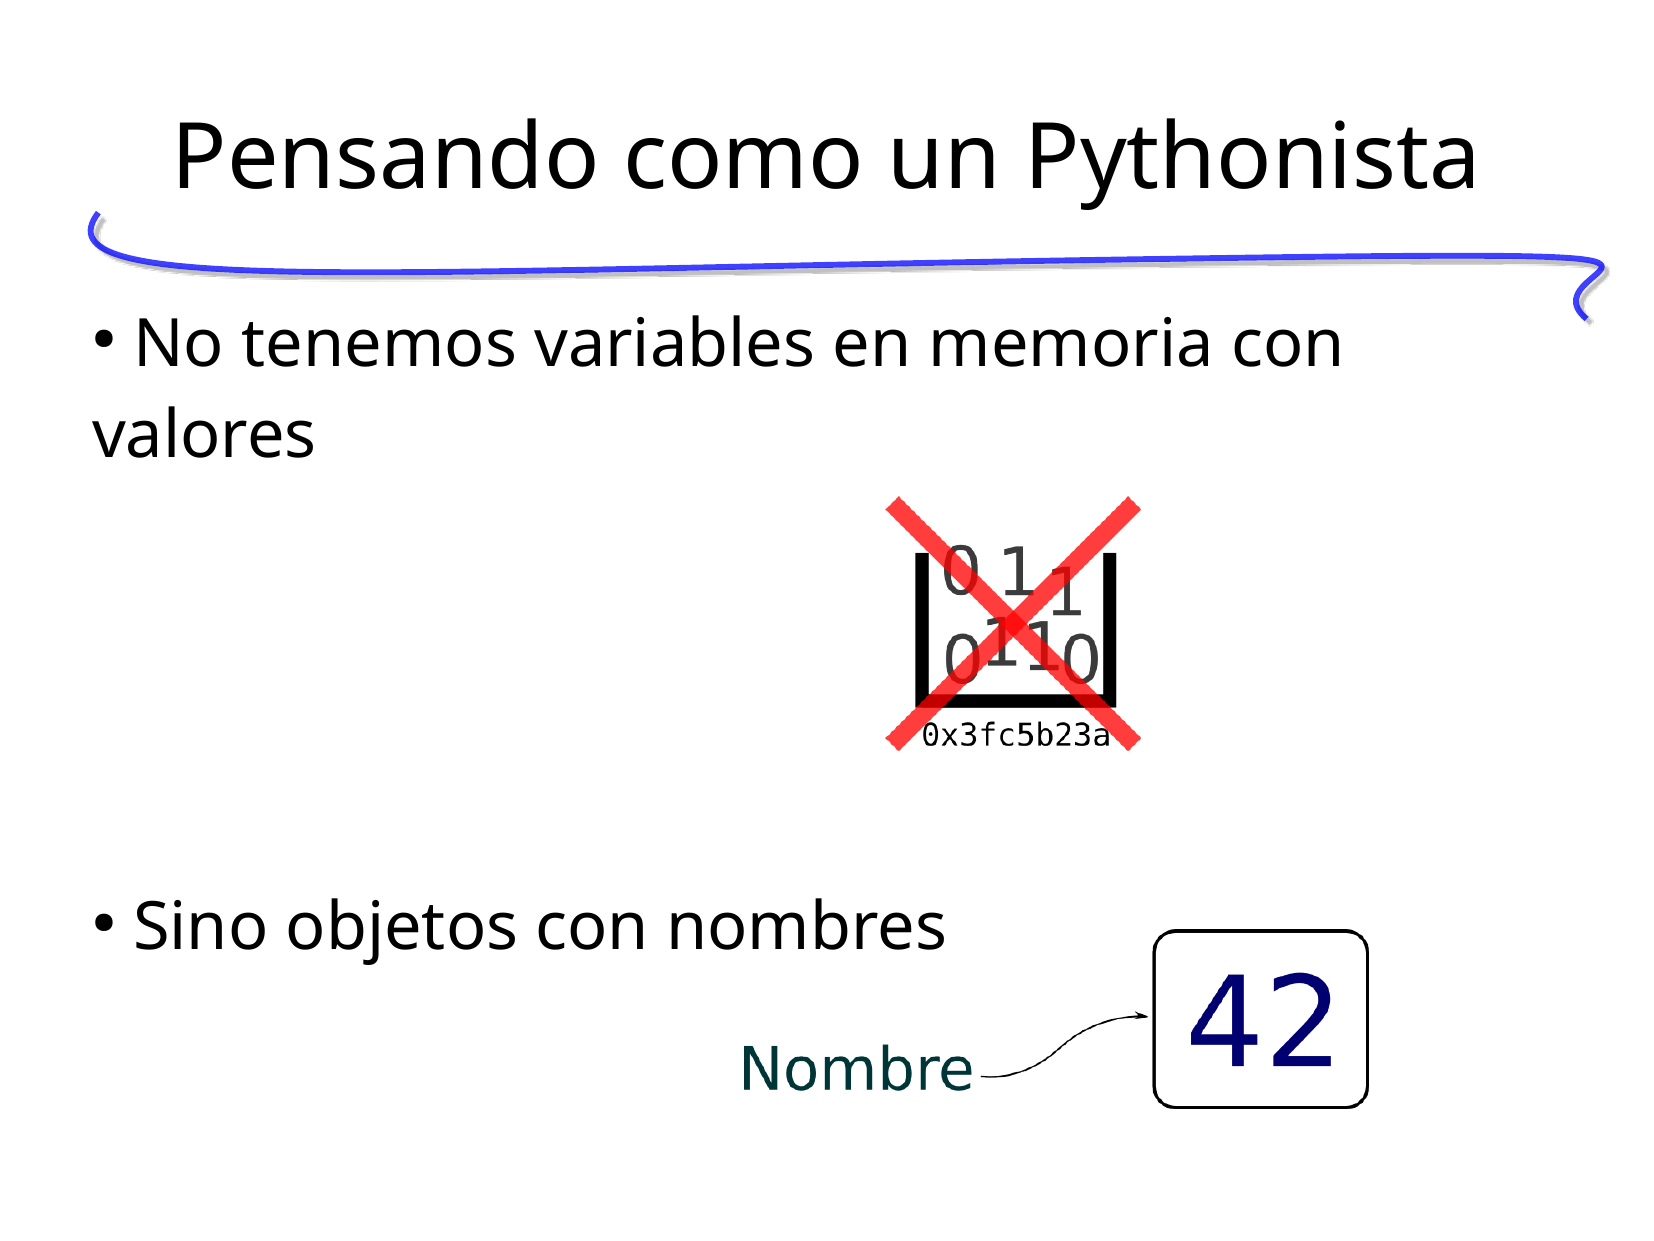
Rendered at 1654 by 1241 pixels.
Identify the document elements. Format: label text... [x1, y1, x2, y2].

subtitle No tenemos variables en memoria con valores Sino objetos con nombres [92, 349, 1548, 916]
picture [744, 929, 1369, 1109]
title Pensando como un Pythonista [82, 49, 1571, 257]
picture [885, 496, 1141, 751]
